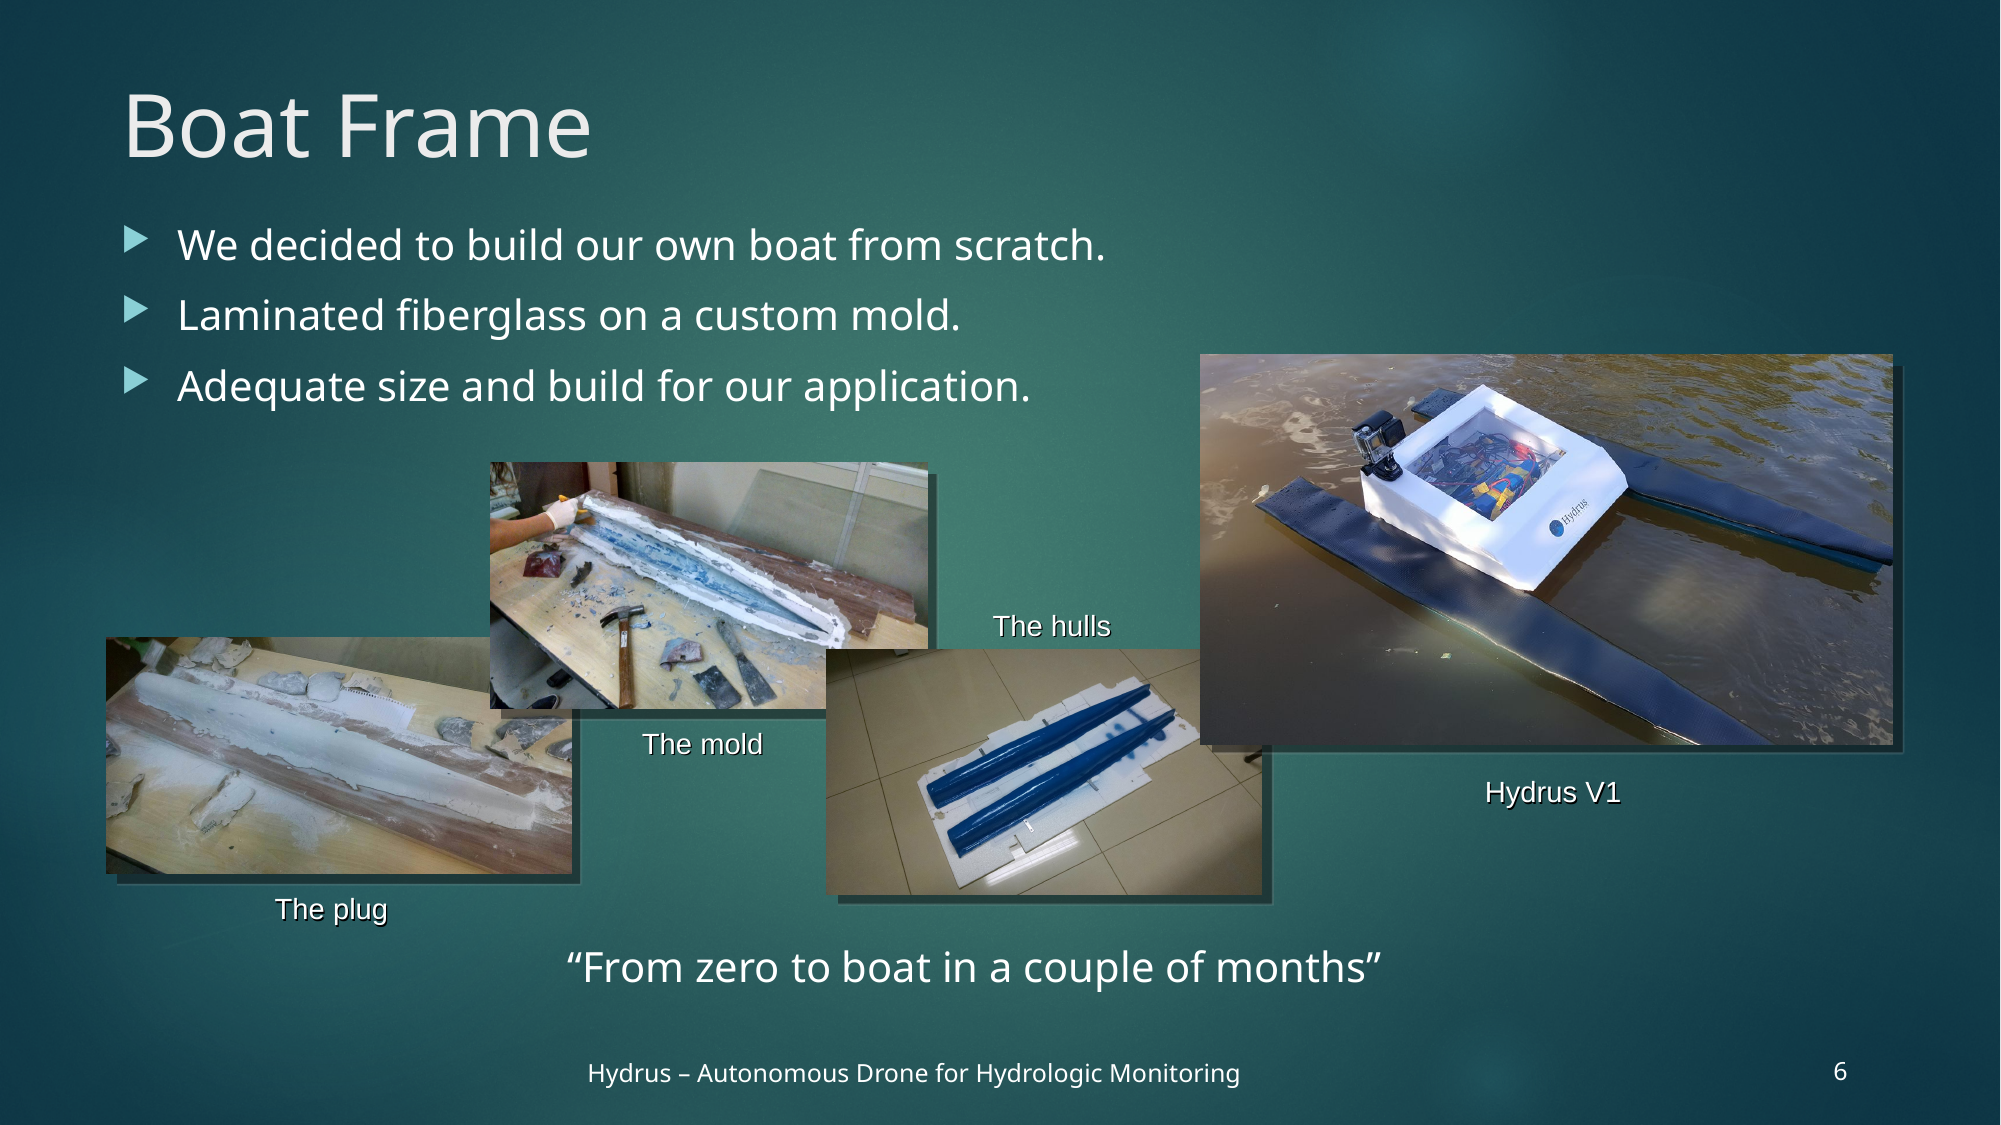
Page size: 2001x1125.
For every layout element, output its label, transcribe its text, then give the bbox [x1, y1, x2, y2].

footer Hydrus – Autonomous Drone for Hydrologic Monitoring [181, 1066, 1412, 1103]
text_box The mold [620, 720, 786, 801]
text_box The plug [259, 885, 404, 944]
picture [0, 0, 2001, 1125]
title Boat Frame [106, 62, 1787, 186]
slide_number <number> [1412, 1042, 1863, 1103]
list “From zero to boat in a couple of months” [106, 933, 1787, 1066]
text_box The hulls [974, 602, 1130, 683]
text_box Hydrus V1 [1440, 768, 1666, 850]
list We decided to build our own boat from scratch. Laminated fiberglass on a custom mold. Adequate size and build for our application. [106, 210, 1787, 933]
